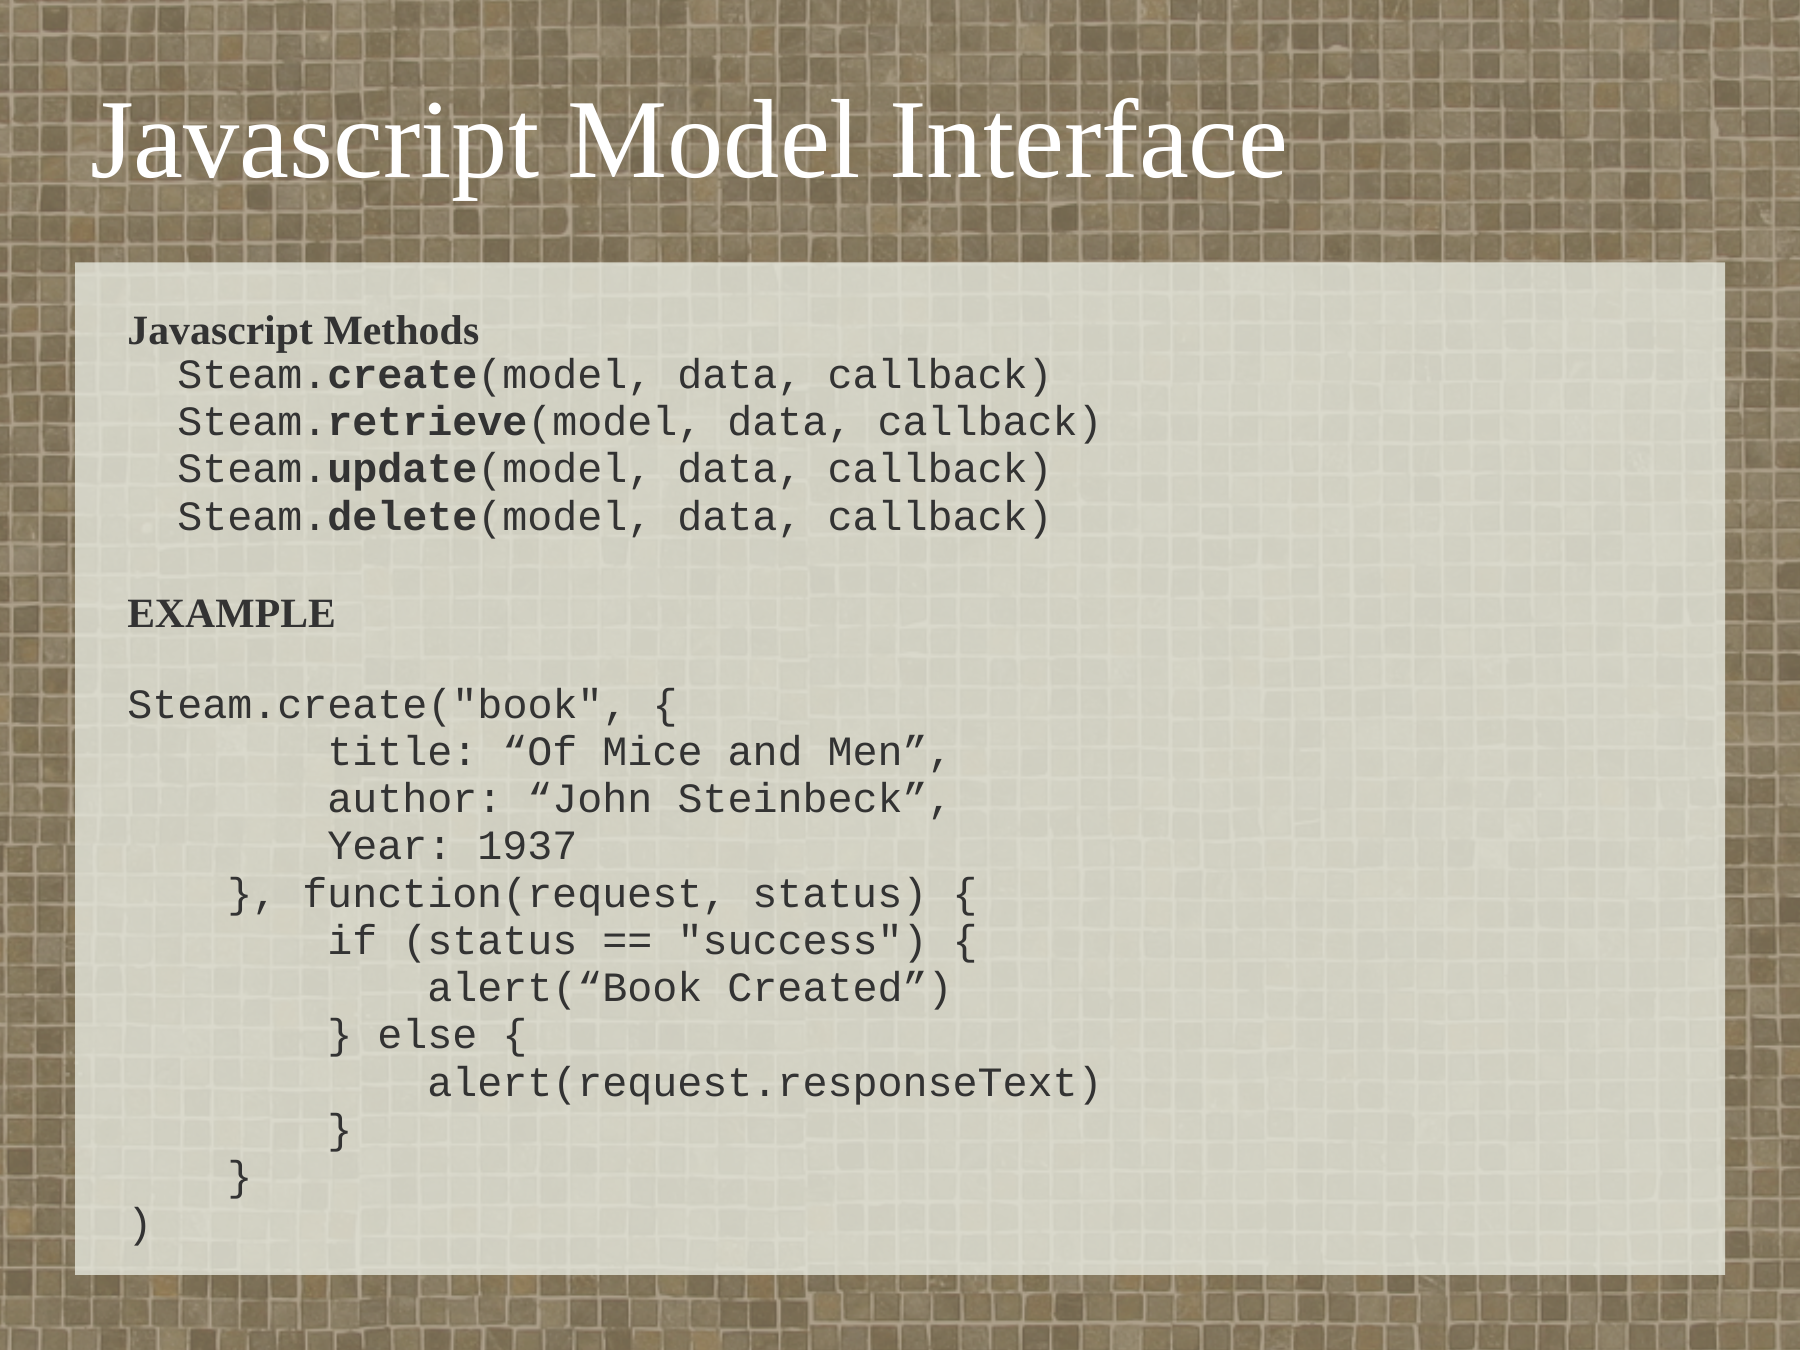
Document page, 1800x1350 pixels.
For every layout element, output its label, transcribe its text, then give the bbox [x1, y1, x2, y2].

text_box Javascript Methods Steam.create(model, data, callback) Steam.retrieve(model, data, callback) Steam.update(model, data, callback) Steam.delete(model, data, callback) EXAMPLE Steam.create("book", { title: “Of Mice and Men”, author: “John Steinbeck”, Year: 1937 }, function(request, status) { if (status == "success") { alert(“Book Created”) } else { alert(request.responseText) } } ) [112, 300, 1688, 1258]
text_box [0, 0, 1800, 1350]
title Javascript Model Interface [89, 53, 1710, 226]
